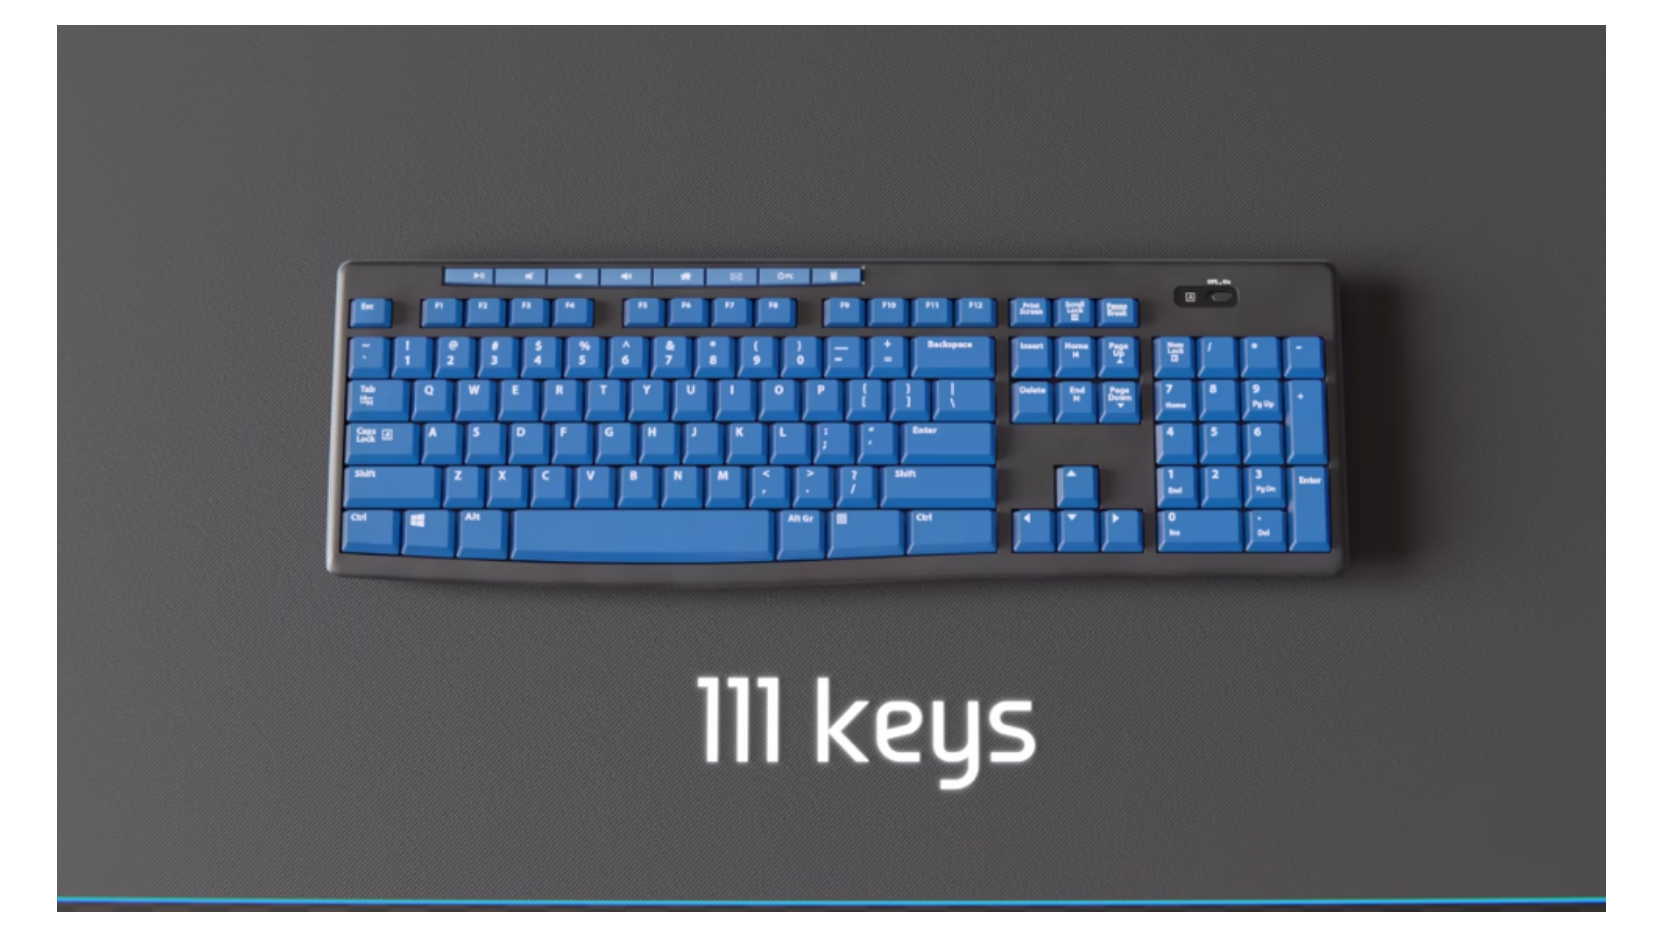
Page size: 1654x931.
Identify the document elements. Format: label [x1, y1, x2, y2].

picture [57, 25, 1606, 912]
